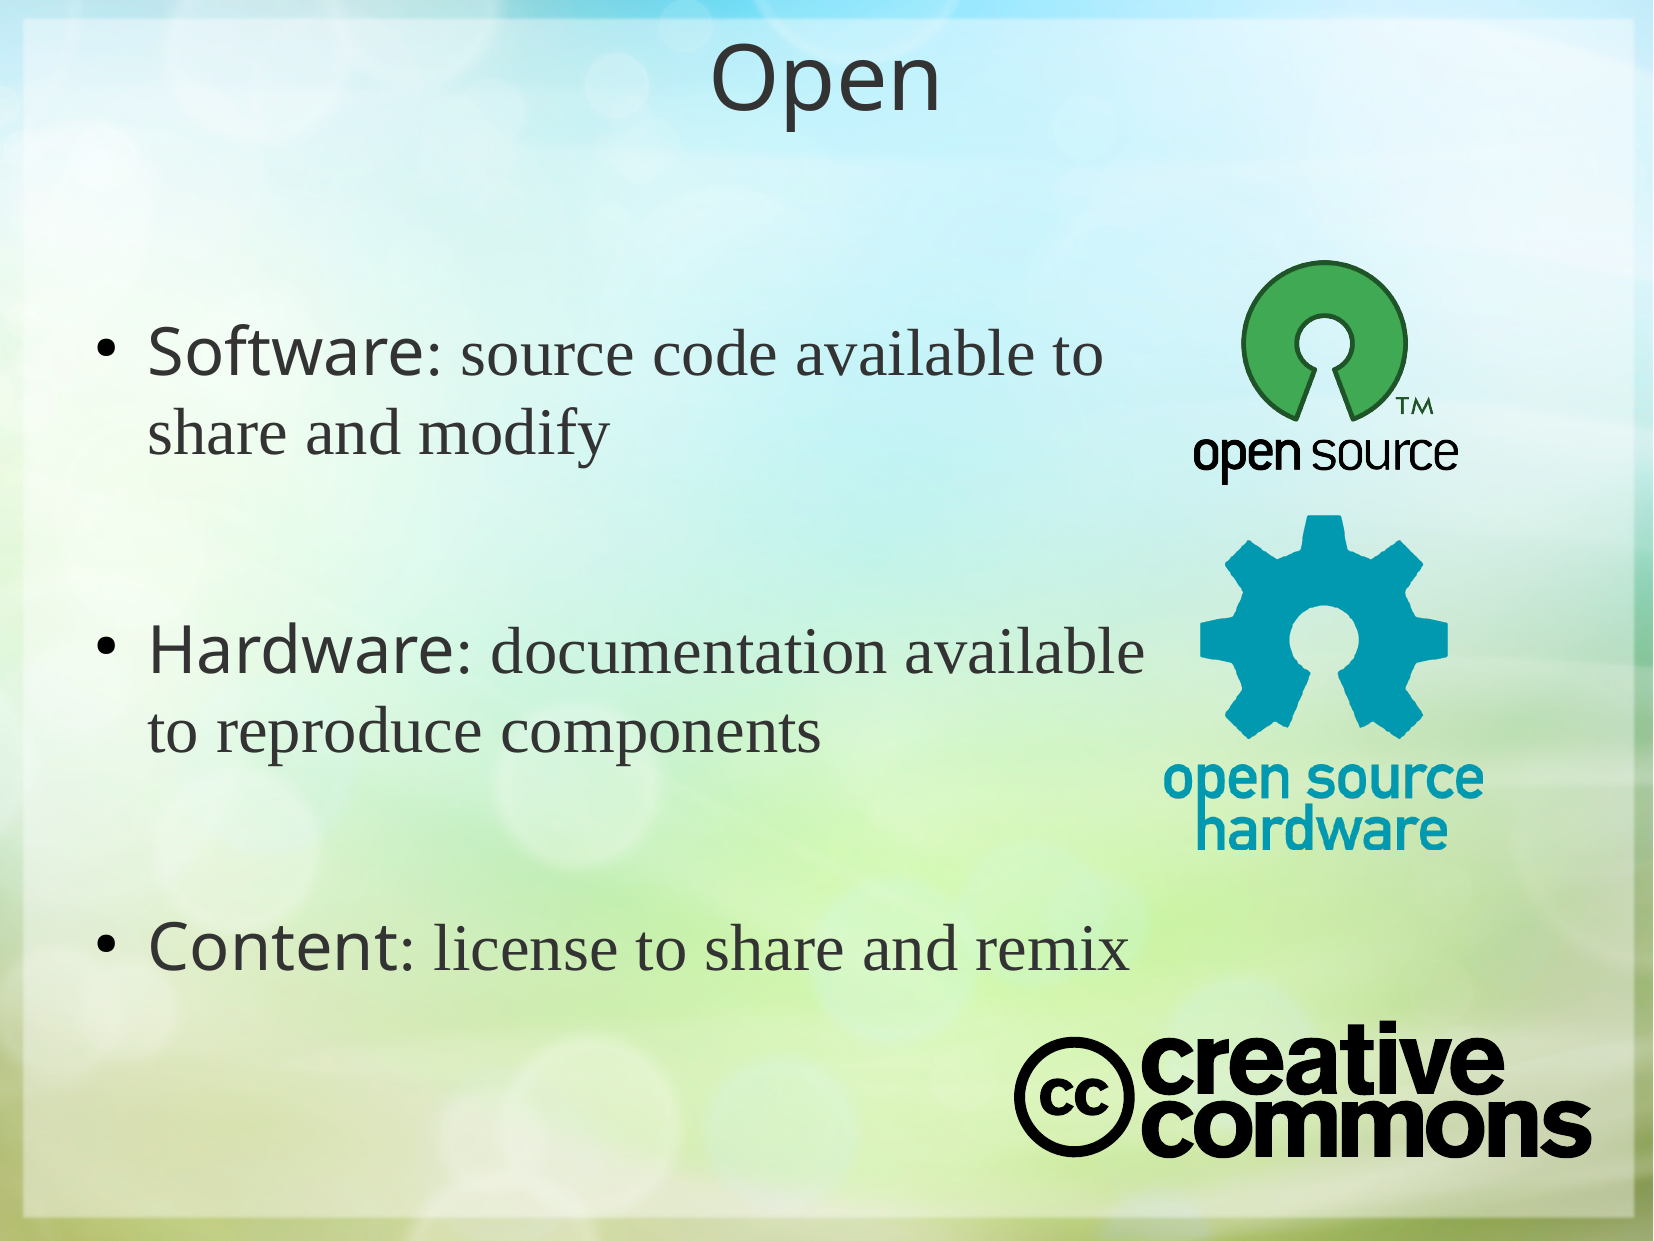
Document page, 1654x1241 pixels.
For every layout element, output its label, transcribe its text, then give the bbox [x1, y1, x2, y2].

picture [0, 0, 1654, 1241]
title Open [82, 0, 1571, 151]
list Software: source code available to share and modify Hardware: documentation available to reproduce components Content: license to share and remix [76, 303, 1150, 962]
